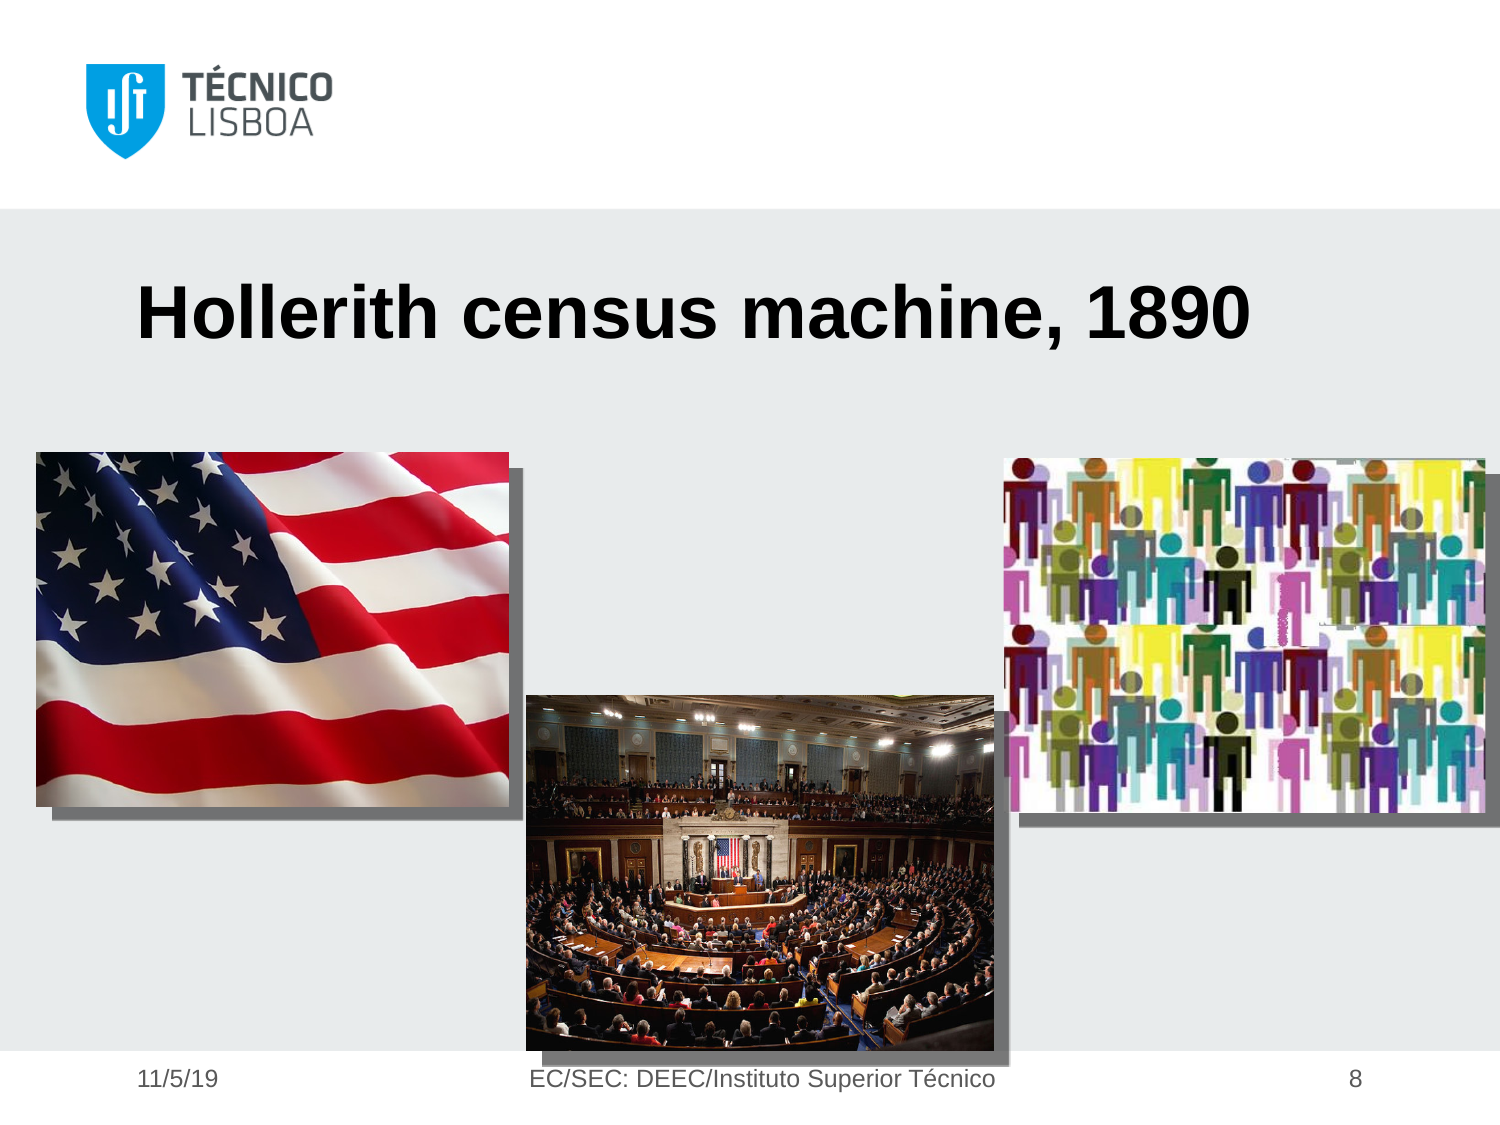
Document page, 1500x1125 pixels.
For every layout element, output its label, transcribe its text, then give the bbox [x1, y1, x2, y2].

picture [0, 0, 1500, 1125]
footer EC/SEC: DEEC/Instituto Superior Técnico [512, 1052, 1021, 1103]
title Hollerith census machine, 1890 [121, 237, 1378, 381]
slide_number 11/5/19 [121, 1052, 425, 1103]
slide_number <number> [1077, 1052, 1378, 1103]
